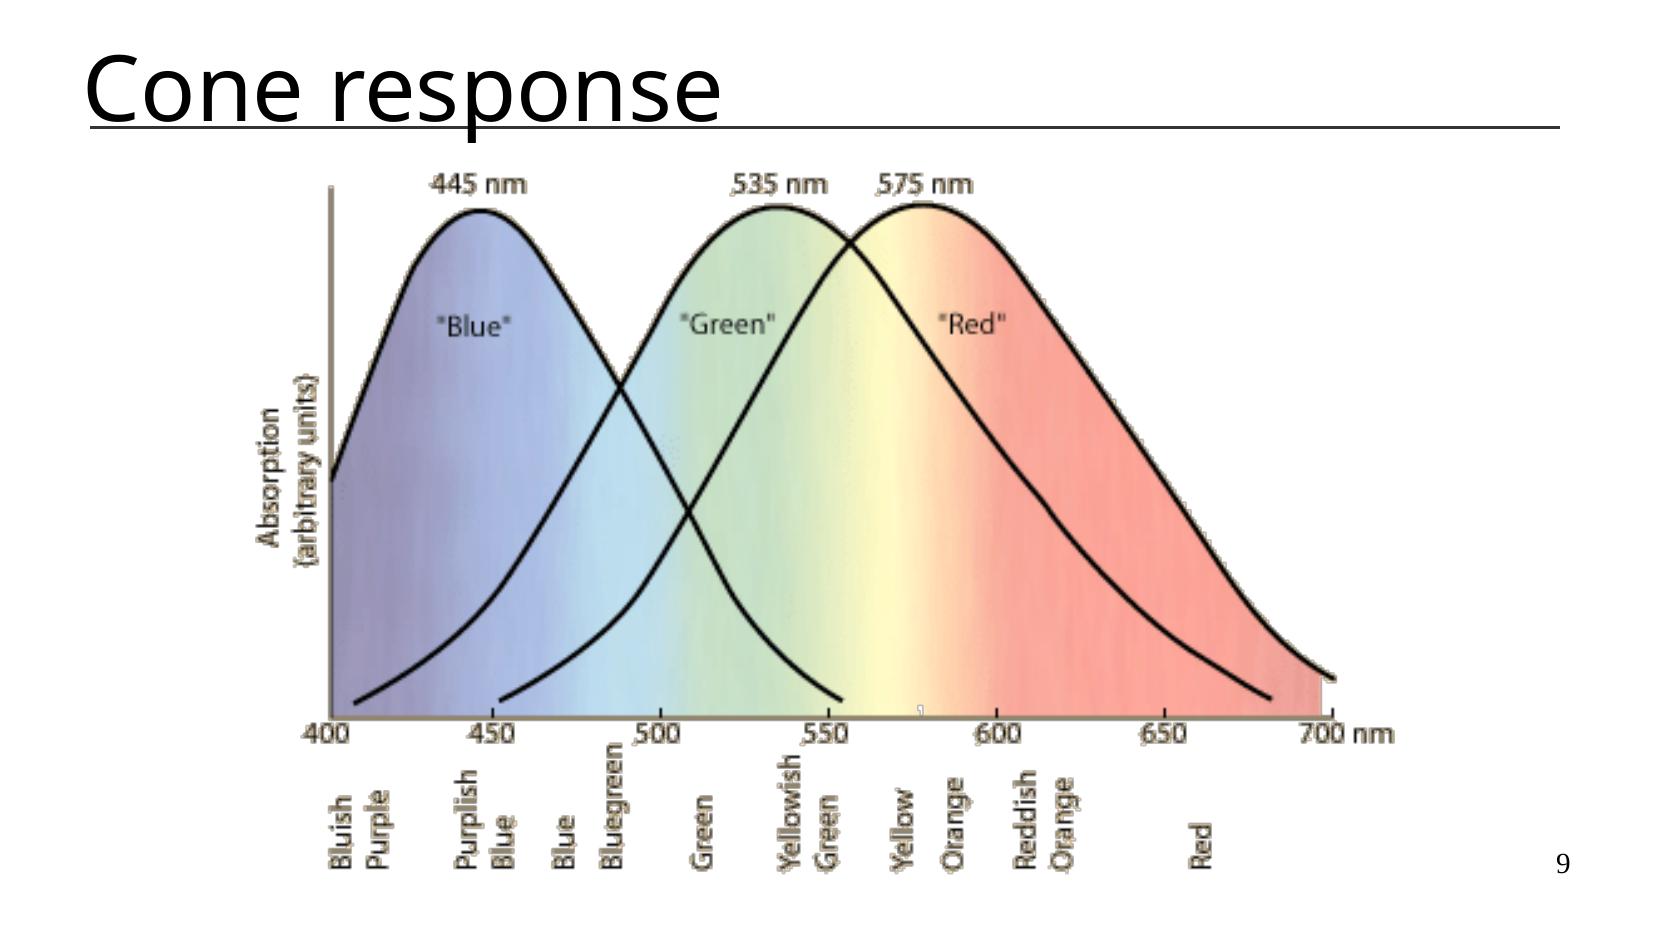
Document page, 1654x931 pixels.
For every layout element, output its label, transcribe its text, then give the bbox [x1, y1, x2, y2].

title Cone response [82, 32, 1571, 140]
picture [229, 149, 1425, 912]
